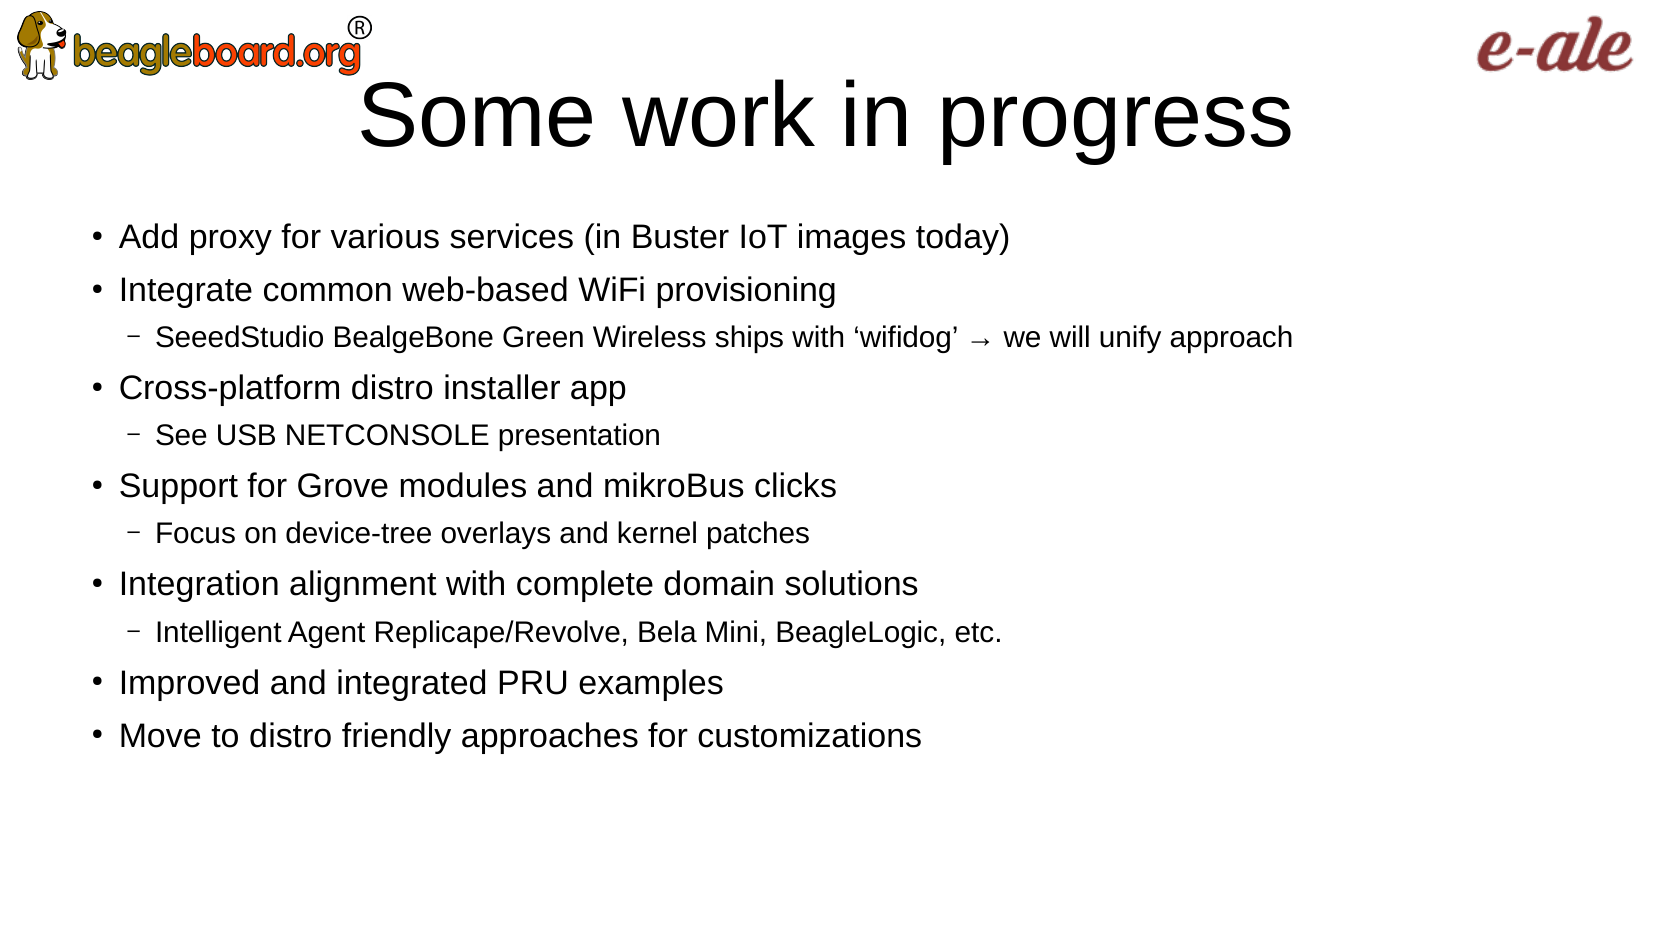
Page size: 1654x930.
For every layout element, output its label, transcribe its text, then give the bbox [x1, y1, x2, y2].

title Some work in progress [82, 37, 1571, 193]
picture [17, 11, 372, 80]
list Add proxy for various services (in Buster IoT images today) Integrate common web-based WiFi provisioning SeeedStudio BealgeBone Green Wireless ships with ‘wifidog’ → we will unify approach Cross-platform distro installer app See USB NETCONSOLE presentation Support for Grove modules and mikroBus clicks Focus on device-tree overlays and kernel patches Integration alignment with complete domain solutions Intelligent Agent Replicape/Revolve, Bela Mini, BeagleLogic, etc. Improved and integrated PRU examples Move to distro friendly approaches for customizations [82, 217, 1571, 757]
picture [1475, 14, 1636, 74]
